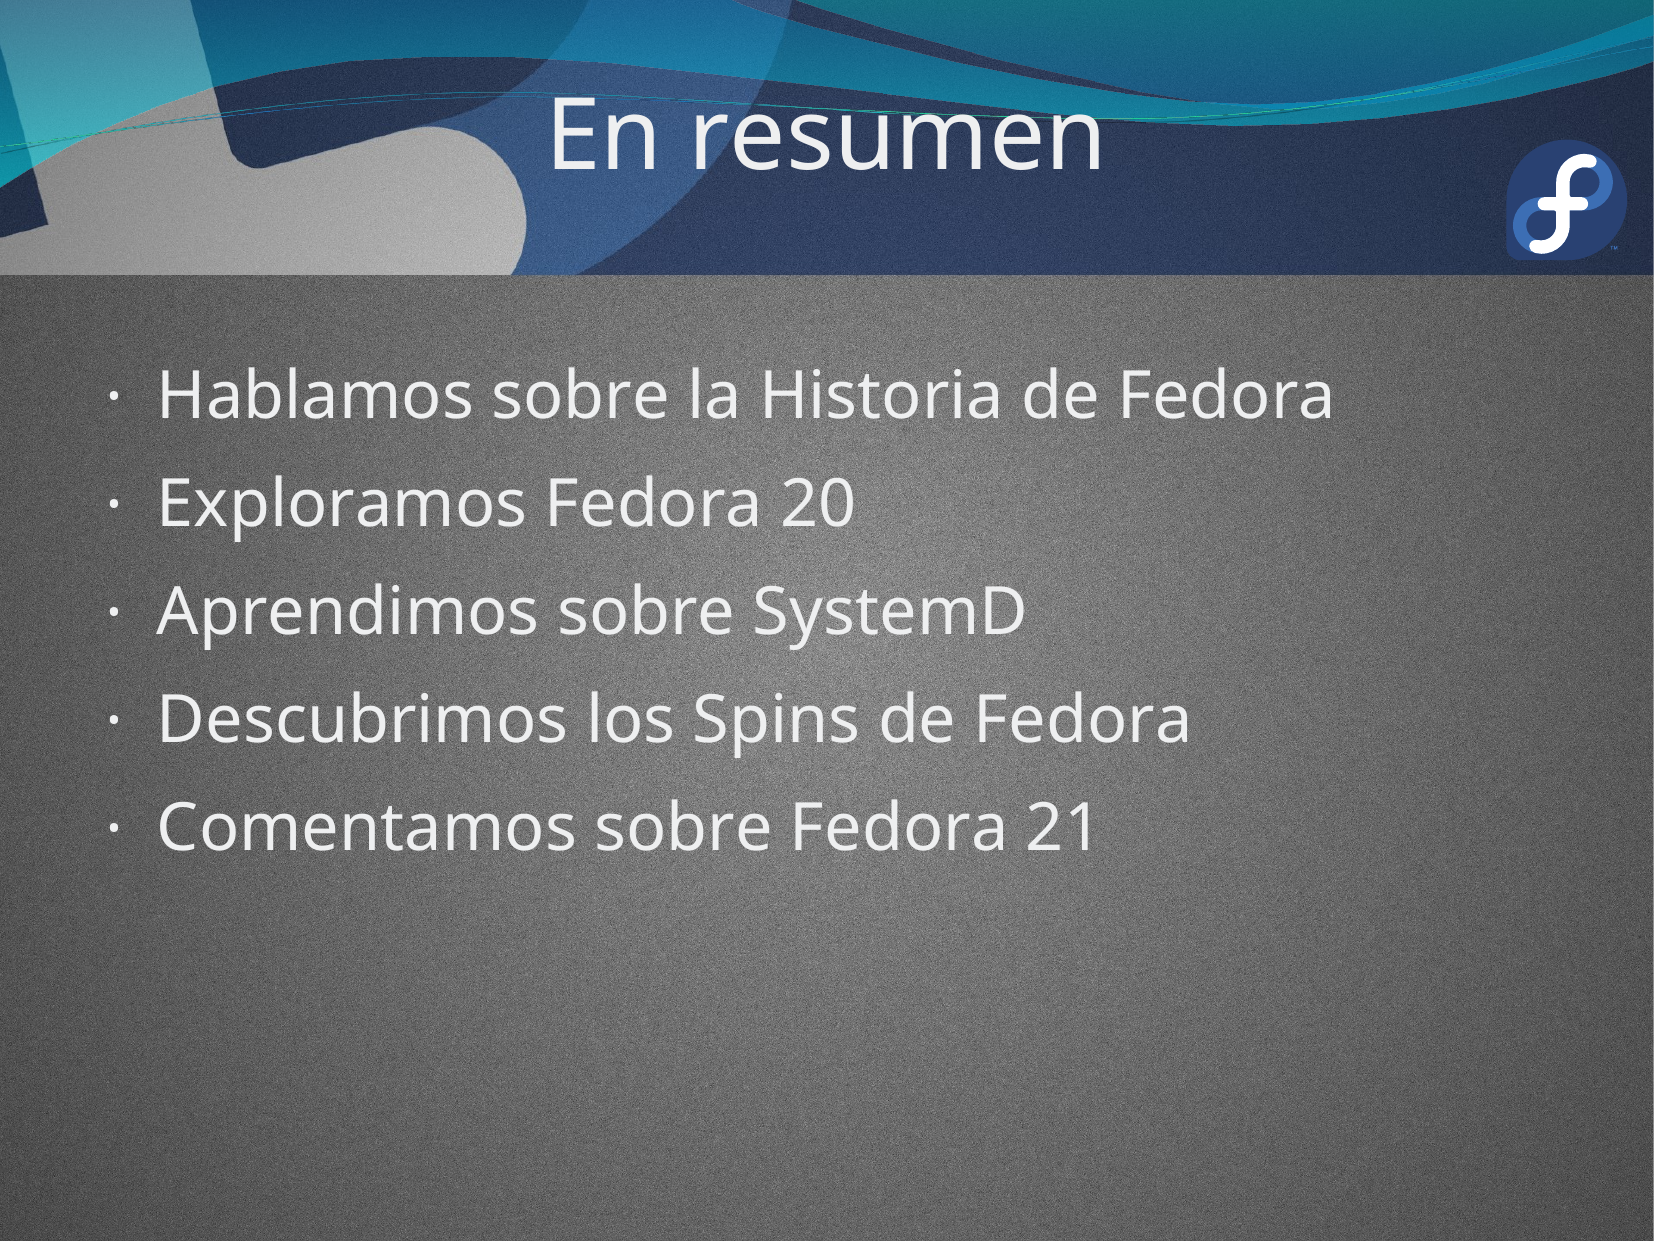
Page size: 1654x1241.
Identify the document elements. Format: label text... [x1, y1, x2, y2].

text_box En resumen [88, 29, 1565, 237]
text_box Hablamos sobre la Historia de Fedora Exploramos Fedora 20 Aprendimos sobre SystemD Descubrimos los Spins de Fedora Comentamos sobre Fedora 21 [88, 354, 1565, 1064]
picture [0, 0, 1654, 1241]
